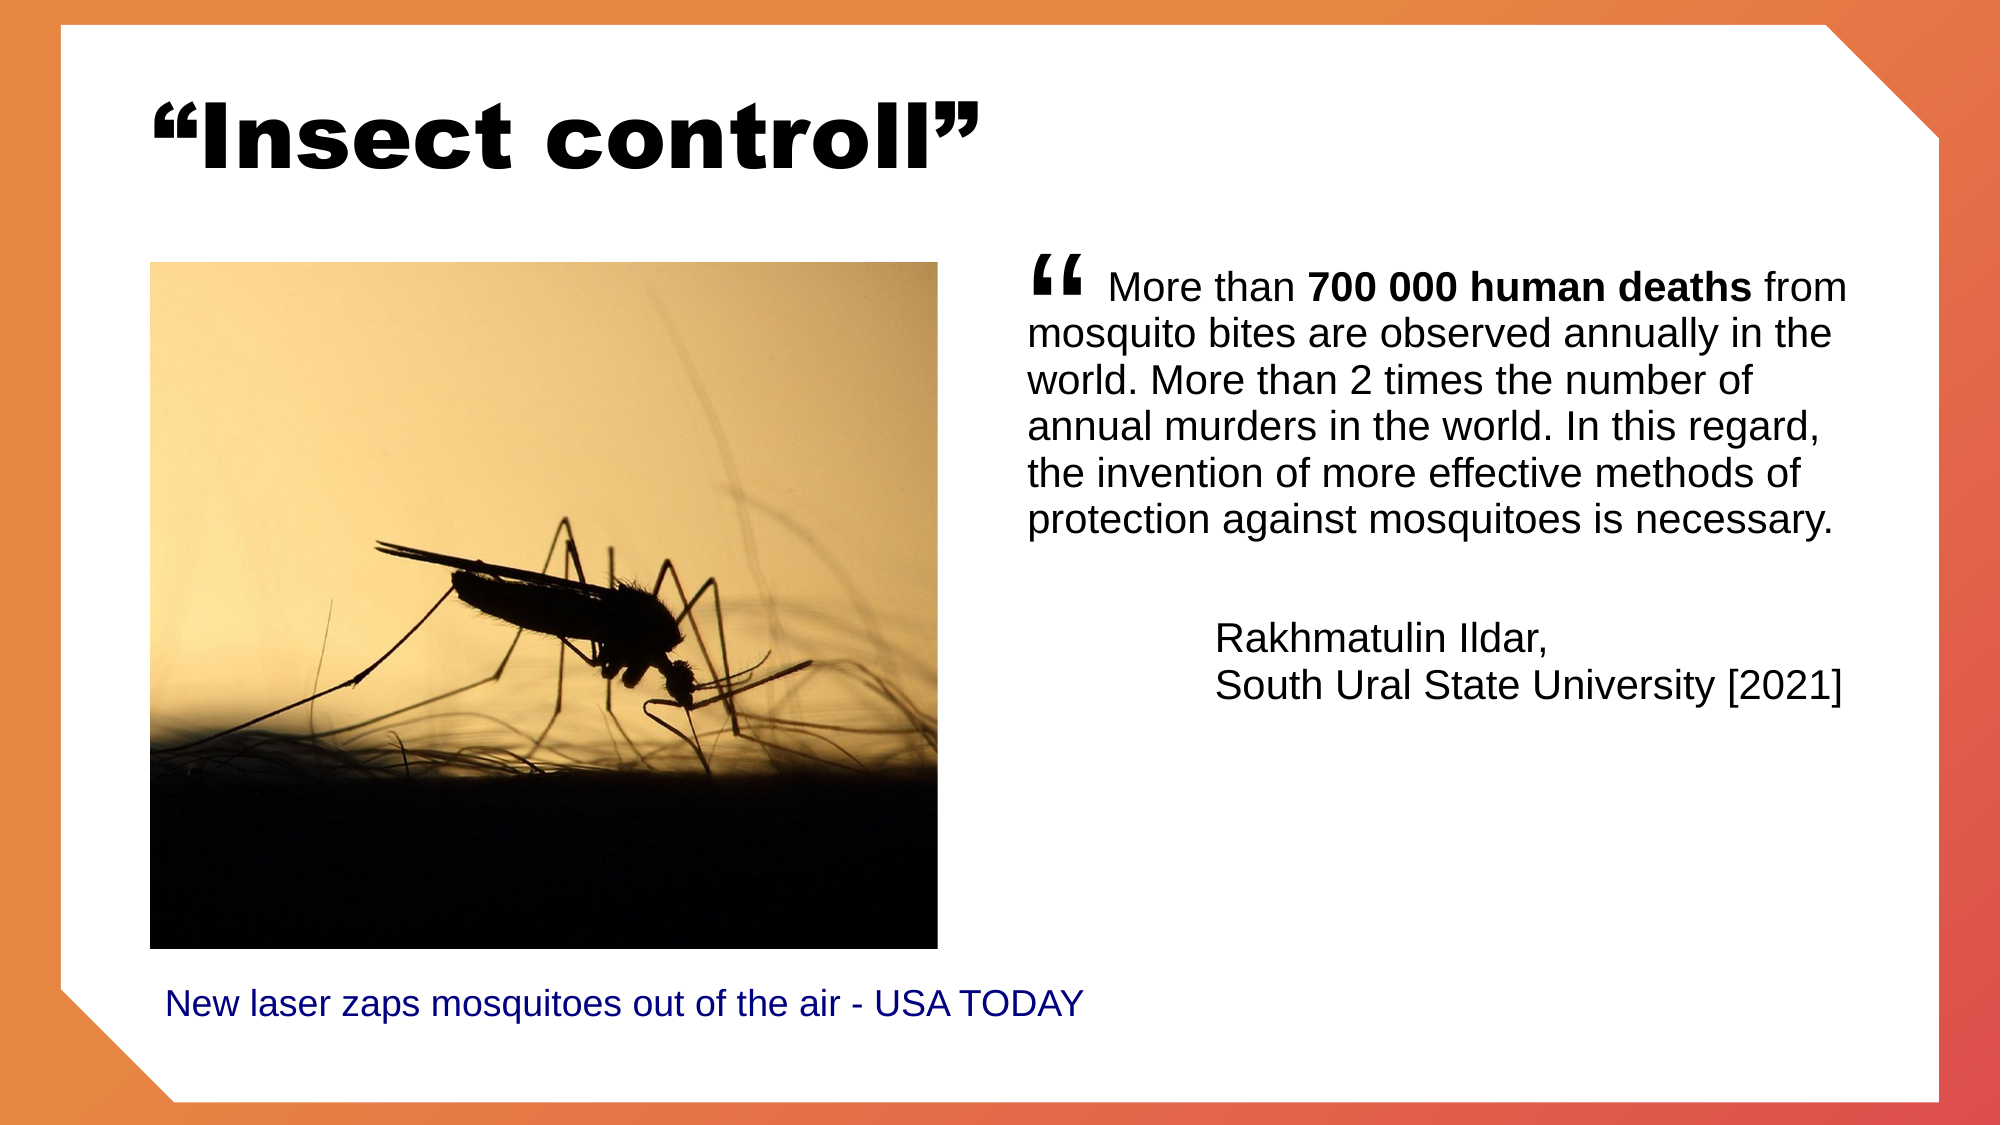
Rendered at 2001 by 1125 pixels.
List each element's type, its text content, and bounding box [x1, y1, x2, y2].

text_box New laser zaps mosquitoes out of the air - USA TODAY [150, 975, 1126, 1051]
text_box Rakhmatulin Ildar, South Ural State University [2021] [1200, 607, 1876, 762]
text_box More than 700 000 human deaths from mosquito bites are observed annually in the world. More than 2 times the number of annual murders in the world. In this regard, the invention of more effective methods of protection against mosquitoes is necessary. [1012, 256, 1876, 594]
picture [150, 262, 938, 949]
text_box “ [1012, 219, 1126, 450]
title “Insect controll” [137, 59, 1863, 219]
